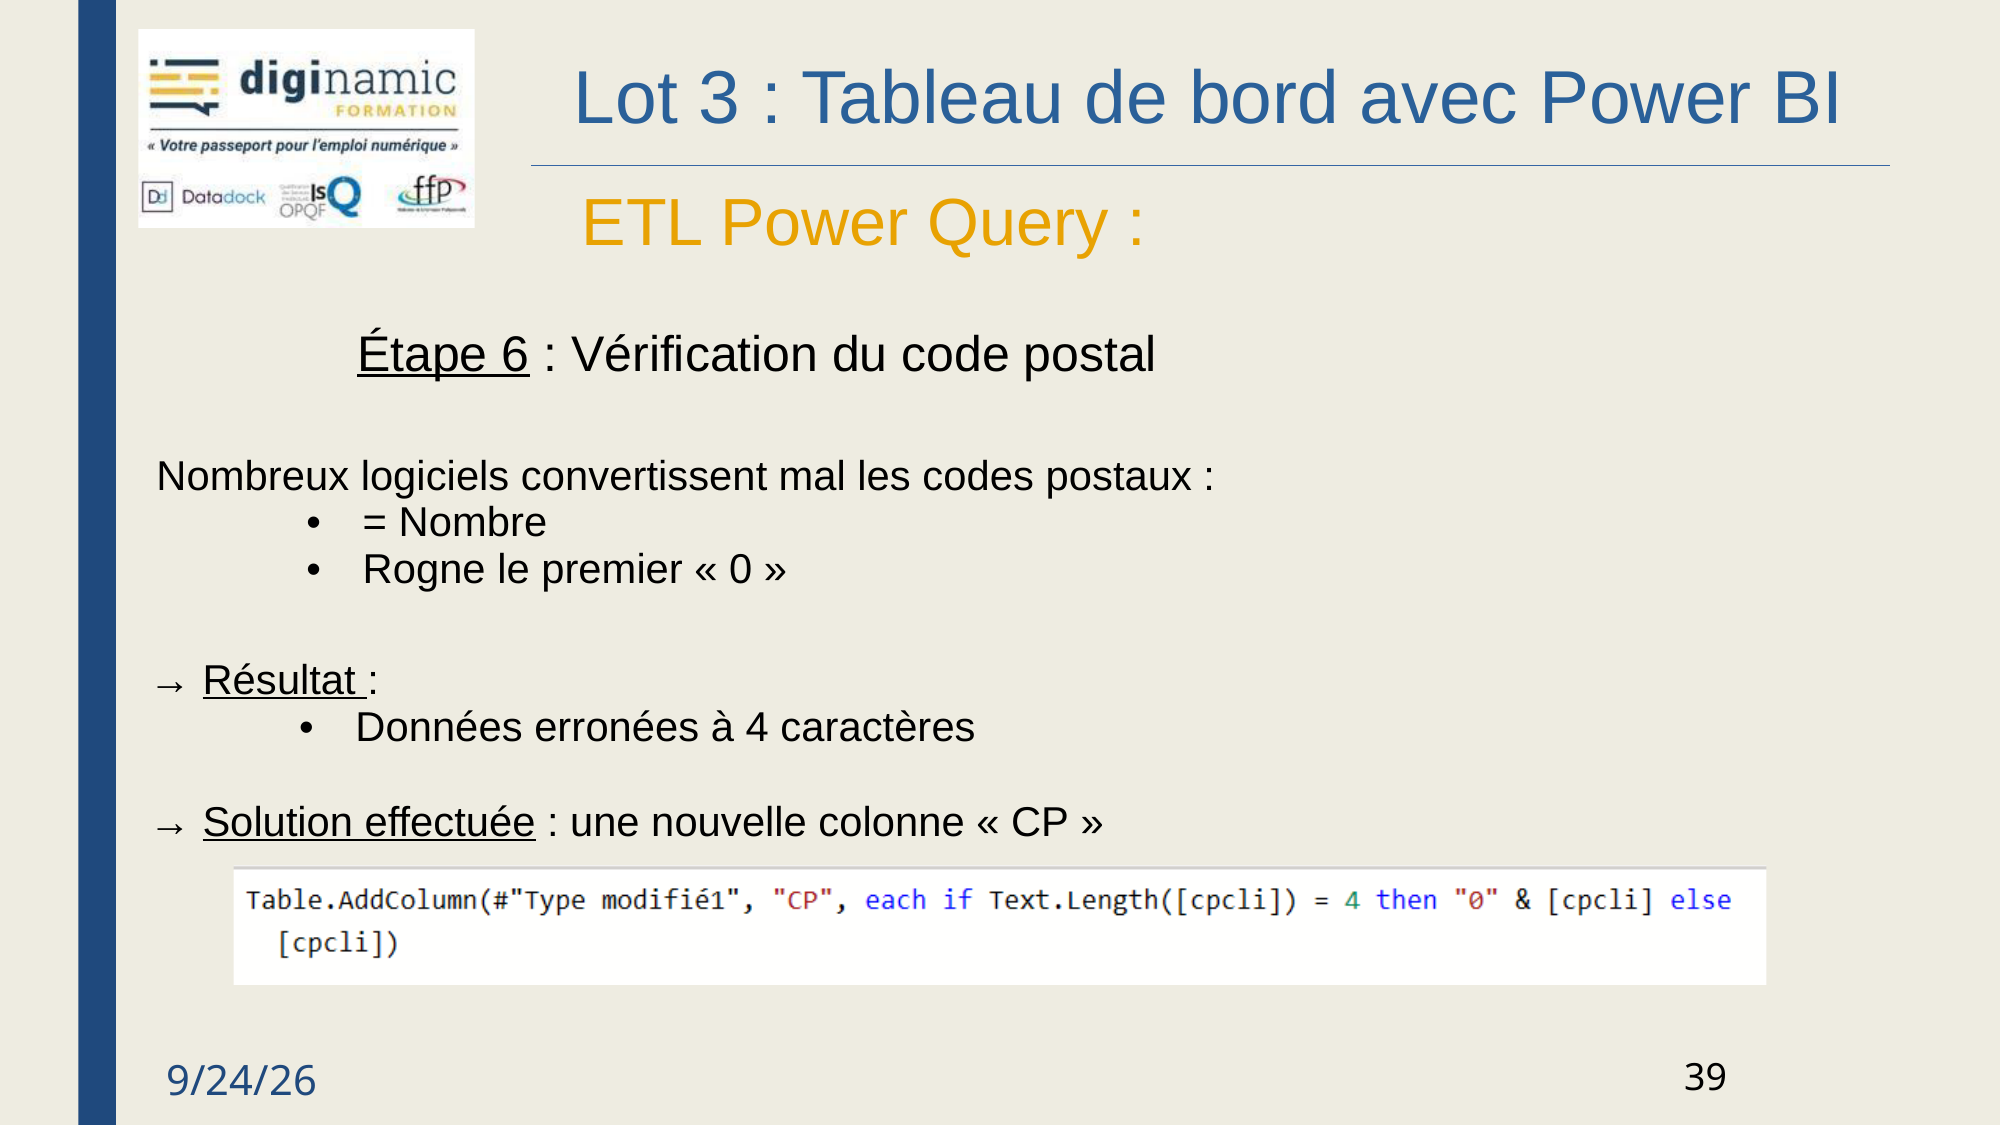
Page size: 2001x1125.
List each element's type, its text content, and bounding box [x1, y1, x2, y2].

text_box → Résultat : Données erronées à 4 caractères [134, 649, 1966, 760]
picture [233, 865, 1767, 985]
text_box Nombreux logiciels convertissent mal les codes postaux : = Nombre Rogne le premier « 0 » [141, 445, 1973, 603]
text_box [1669, 1043, 1931, 1110]
text_box Étape 6 : Vérification du code postal [342, 318, 1252, 445]
title Lot 3 : Tableau de bord avec Power BI [516, 51, 1902, 299]
text_box → Solution effectuée : une nouvelle colonne « CP » [134, 791, 1966, 902]
text_box 2/7/2024 [151, 1043, 389, 1110]
text_box ETL Power Query : [566, 177, 1300, 296]
